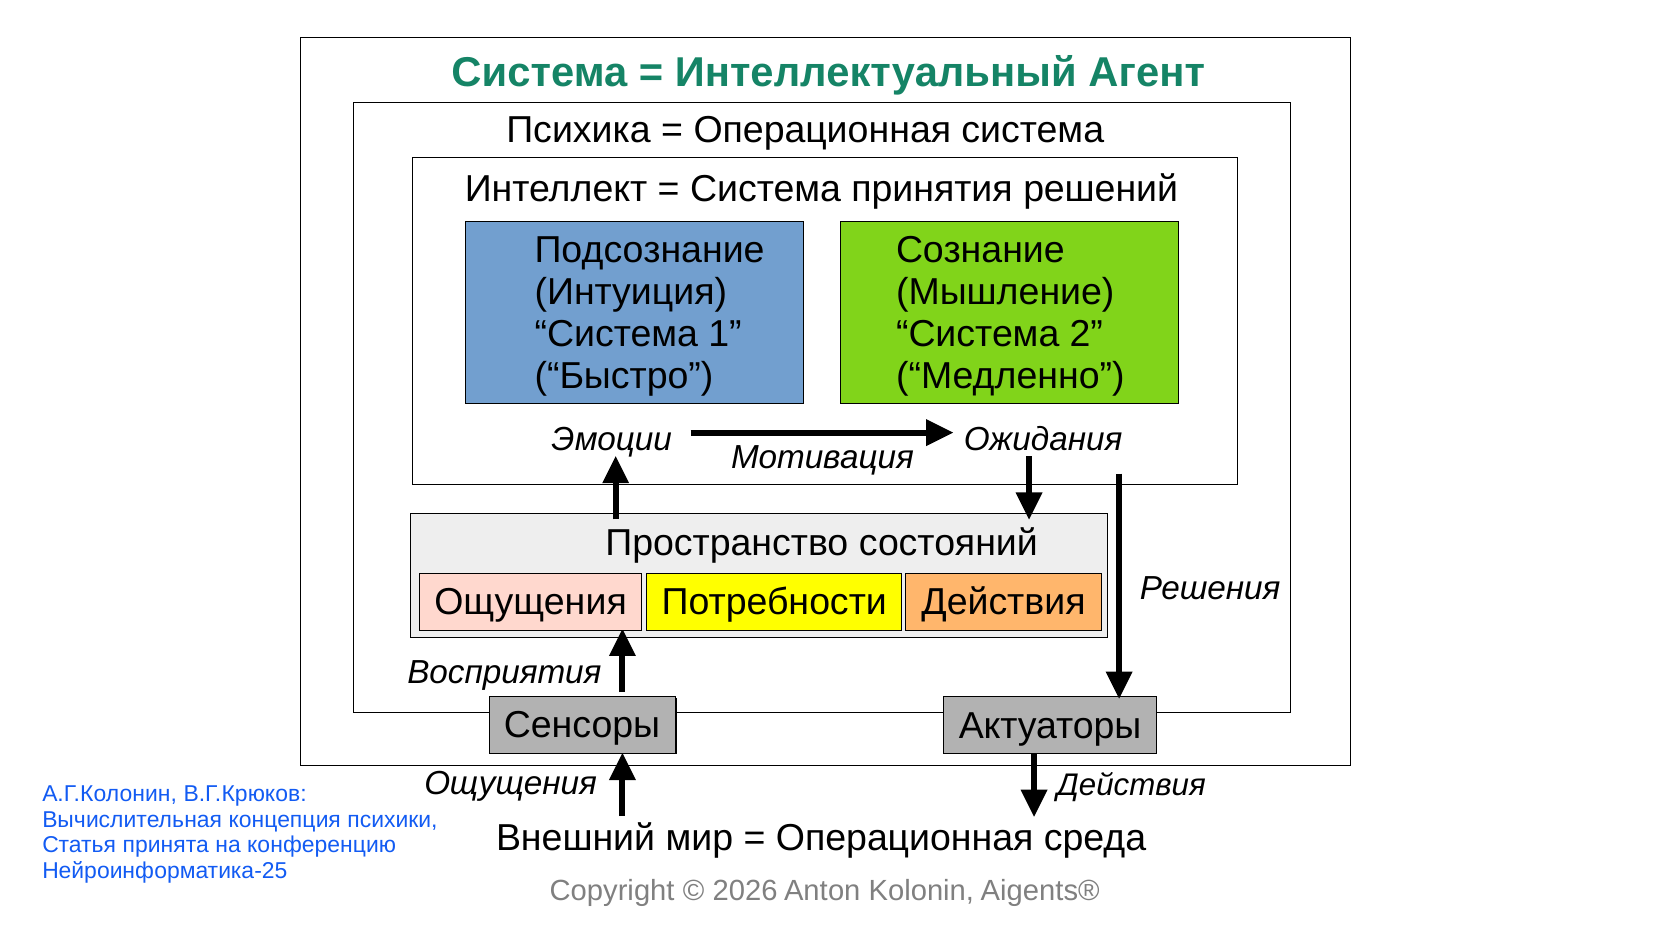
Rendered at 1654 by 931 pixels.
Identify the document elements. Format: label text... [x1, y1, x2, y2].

text_box [410, 513, 1108, 638]
text_box Актуаторы [943, 696, 1157, 754]
text_box Подсознание (Интуиция) “Система 1” (“Быстро”) [519, 221, 780, 404]
text_box [1140, 221, 1179, 404]
text_box Система = Интеллектуальный Агент [436, 41, 1220, 102]
text_box [780, 221, 804, 404]
text_box Потребности [646, 573, 902, 631]
text_box Восприятия [392, 646, 617, 699]
text_box Пространство состояний [450, 514, 1194, 571]
text_box Мотивация [716, 430, 929, 483]
text_box Эмоции [536, 413, 687, 466]
text_box Действия [905, 573, 1102, 631]
text_box Ощущения [409, 757, 635, 809]
text_box [840, 221, 881, 404]
text_box Интеллект = Система принятия решений [450, 159, 1194, 217]
text_box Решения [1125, 562, 1296, 615]
text_box Психика = Операционная система [491, 100, 1120, 158]
text_box Ощущения [419, 573, 642, 631]
text_box Ожидания [949, 413, 1138, 466]
text_box Действия [1042, 759, 1222, 809]
text_box [465, 221, 519, 404]
text_box А.Г.Колонин, В.Г.Крюков: Вычислительная концепция психики, Статья принята на конференцию Нейроинформатика-25 [27, 773, 453, 891]
text_box Внешний мир = Операционная среда [481, 808, 1162, 866]
text_box Сенсоры [489, 696, 676, 754]
text_box Сознание (Мышление) “Система 2” (“Медленно”) [881, 221, 1140, 404]
